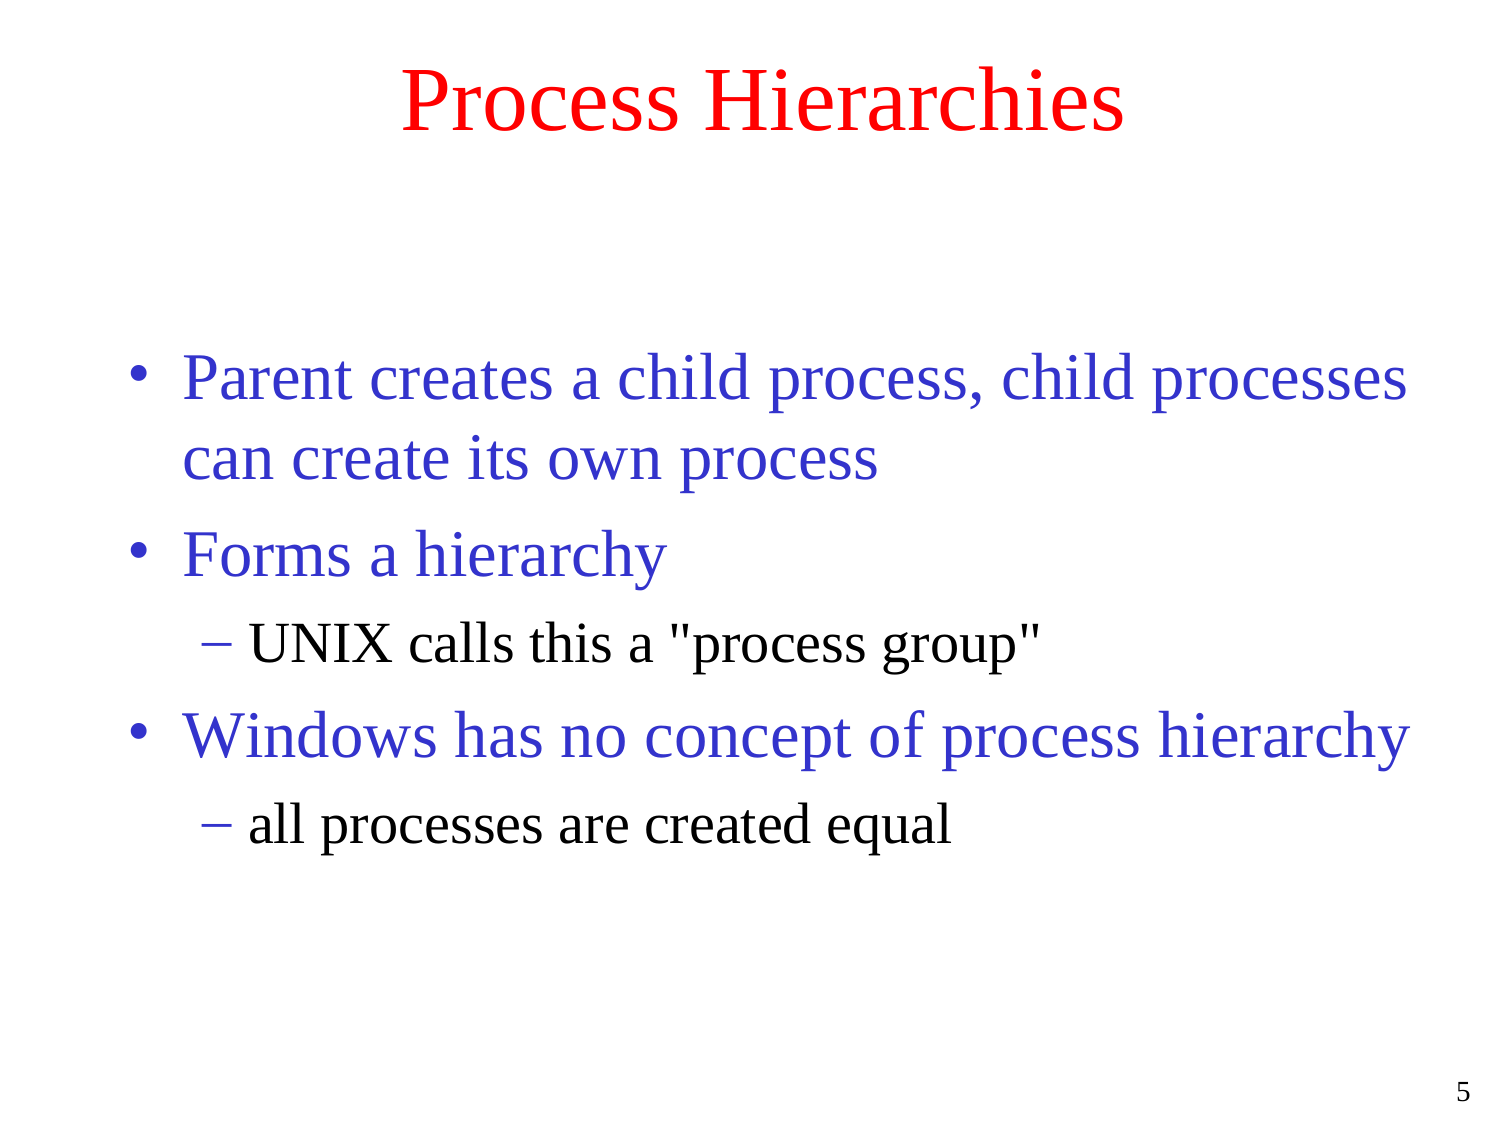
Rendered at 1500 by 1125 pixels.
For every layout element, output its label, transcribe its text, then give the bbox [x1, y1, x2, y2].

text_box <number> [1404, 1064, 1486, 1125]
text_box Process Hierarchies [126, 0, 1402, 188]
text_box Parent creates a child process, child processes can create its own process Forms a hierarchy UNIX calls this a "process group" Windows has no concept of process hierarchy all processes are created equal [112, 324, 1500, 1001]
